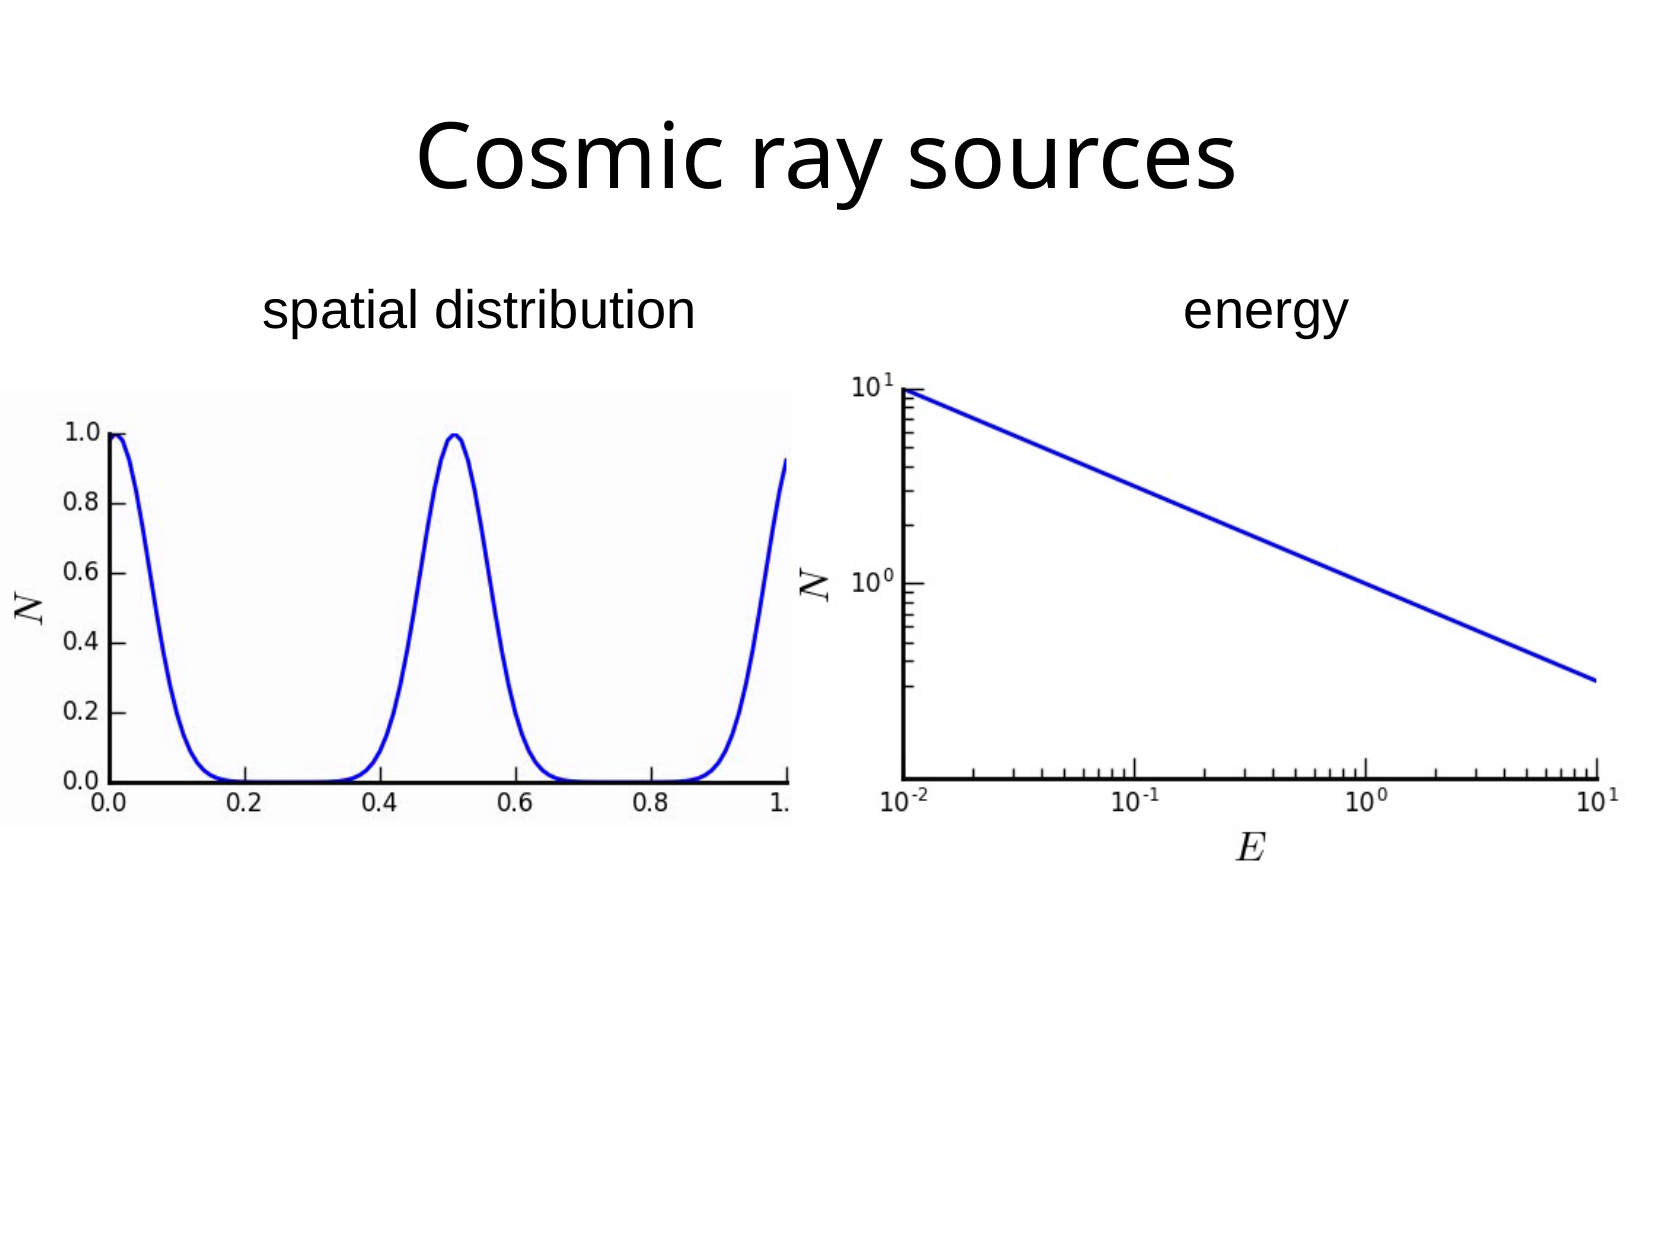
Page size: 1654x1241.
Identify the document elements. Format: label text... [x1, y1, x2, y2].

text_box spatial distribution [248, 271, 733, 353]
title Cosmic ray sources [82, 49, 1571, 257]
text_box [0, 389, 791, 827]
text_box energy [1169, 271, 1583, 353]
picture [791, 338, 1654, 898]
